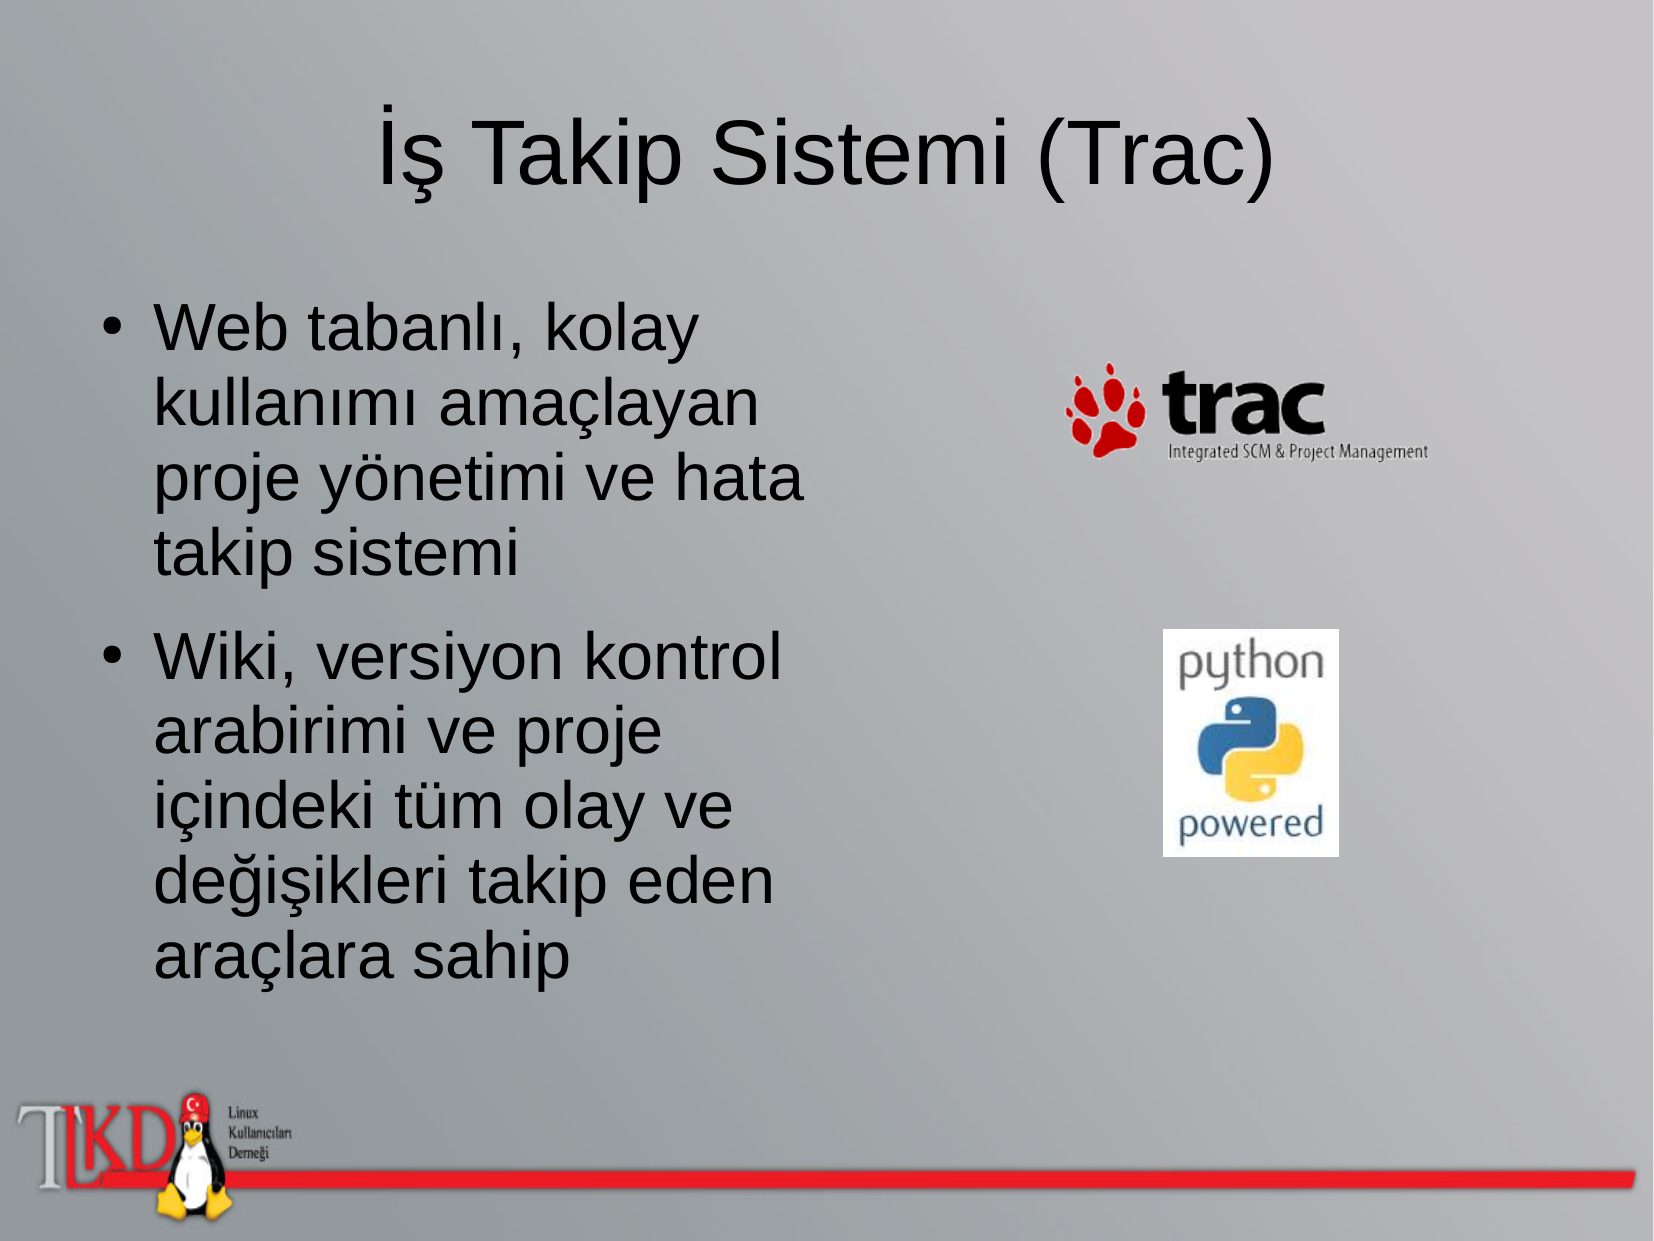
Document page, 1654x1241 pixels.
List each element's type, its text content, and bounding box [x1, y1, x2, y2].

list Web tabanlı, kolay kullanımı amaçlayan proje yönetimi ve hata takip sistemi Wiki, versiyon kontrol arabirimi ve proje içindeki tüm olay ve değişikleri takip eden araçlara sahip [82, 290, 809, 1109]
picture [0, 0, 1654, 1241]
title İş Takip Sistemi (Trac) [82, 49, 1571, 257]
